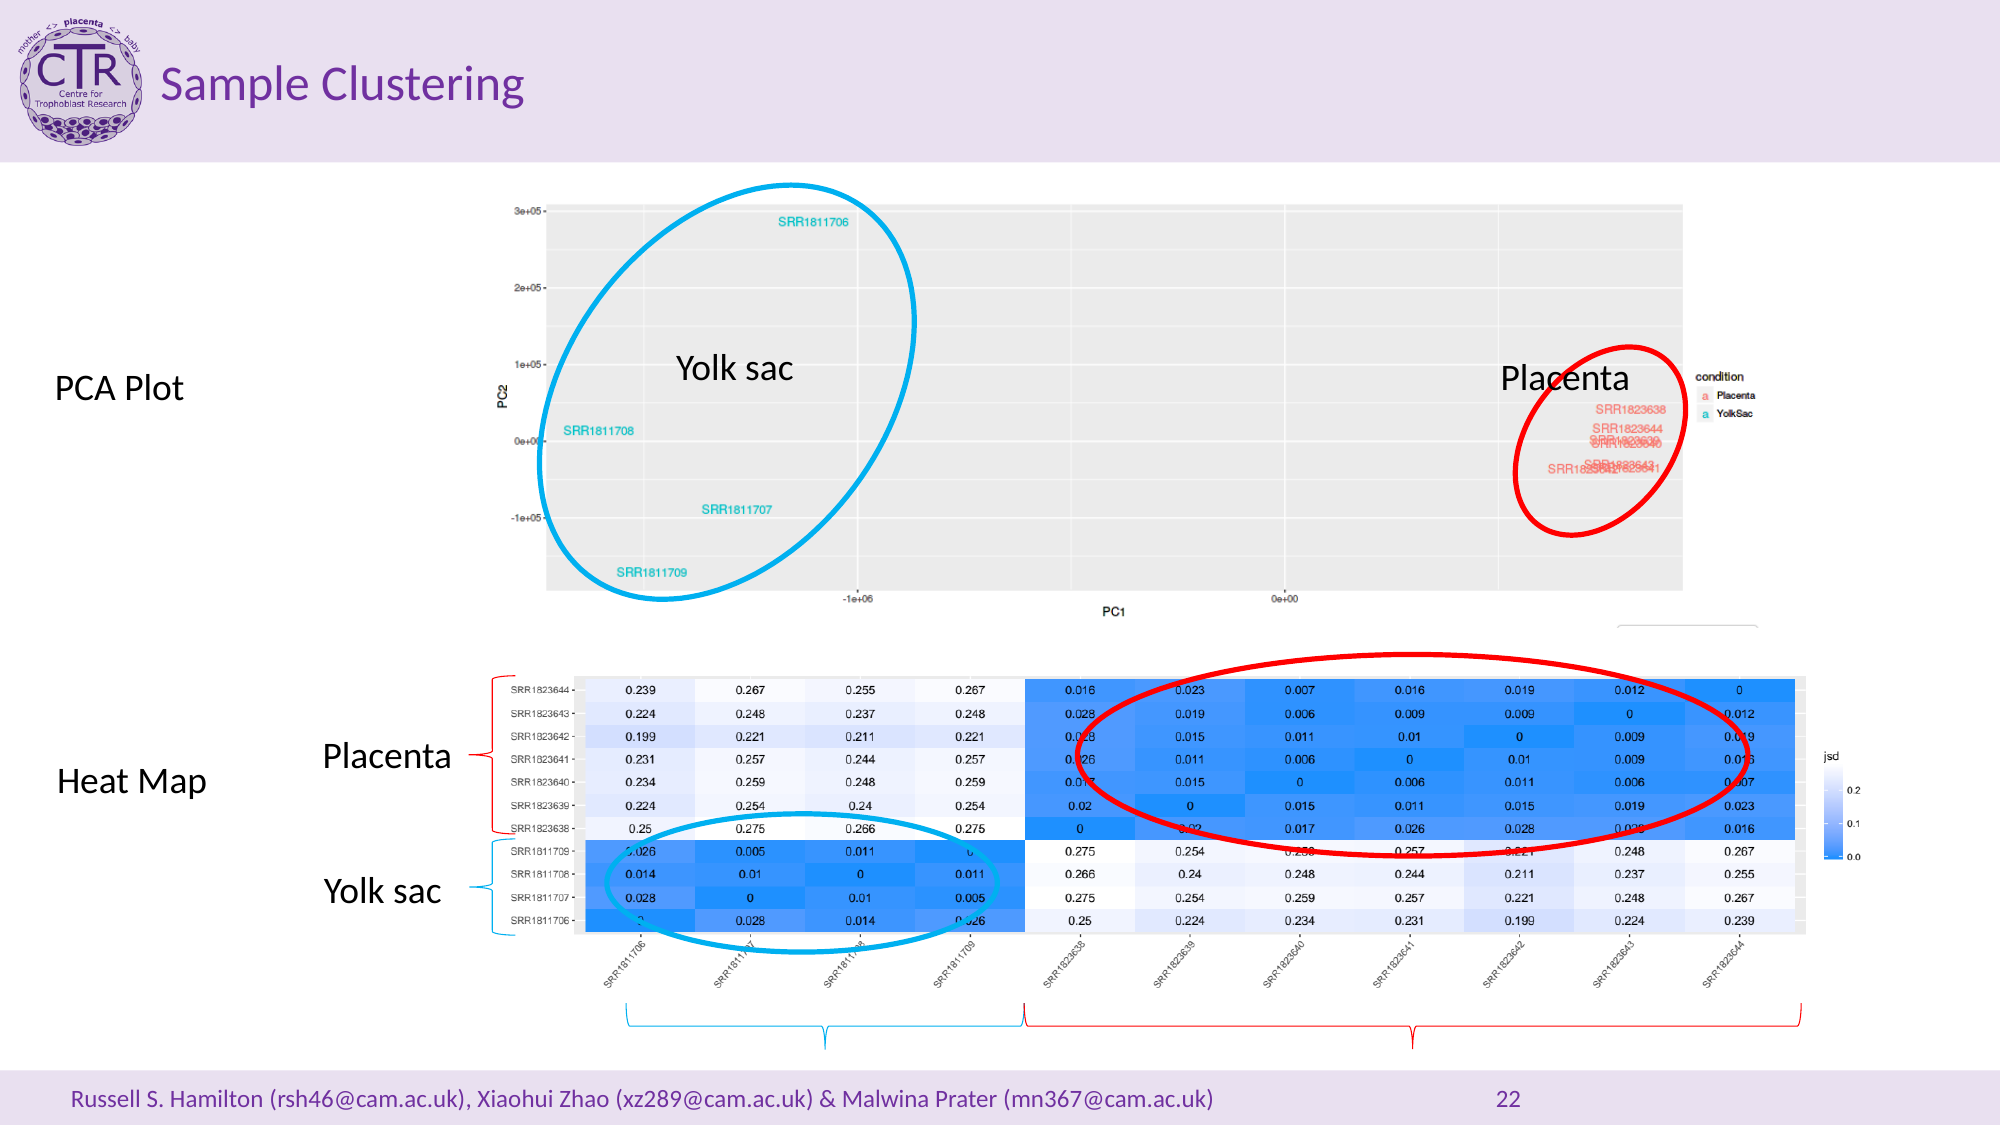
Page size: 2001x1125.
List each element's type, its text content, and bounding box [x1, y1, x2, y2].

text_box Sample Clustering [145, 43, 555, 119]
picture [1081, 671, 1745, 853]
text_box [0, 1070, 2000, 1125]
text_box [0, 0, 2000, 162]
text_box Placenta [1485, 345, 1648, 406]
picture [490, 671, 1871, 1008]
picture [543, 189, 911, 596]
text_box PCA Plot [40, 355, 251, 417]
text_box Yolk sac [660, 335, 811, 397]
text_box Heat Map [42, 748, 253, 810]
text_box Placenta [307, 723, 470, 784]
text_box Russell S. Hamilton (rsh46@cam.ac.uk), Xiaohui Zhao (xz289@cam.ac.uk) & Malwina Prater (mn367@cam.ac.uk) 22 [56, 1075, 1910, 1120]
picture [490, 189, 1769, 628]
text_box Yolk sac [308, 859, 459, 920]
